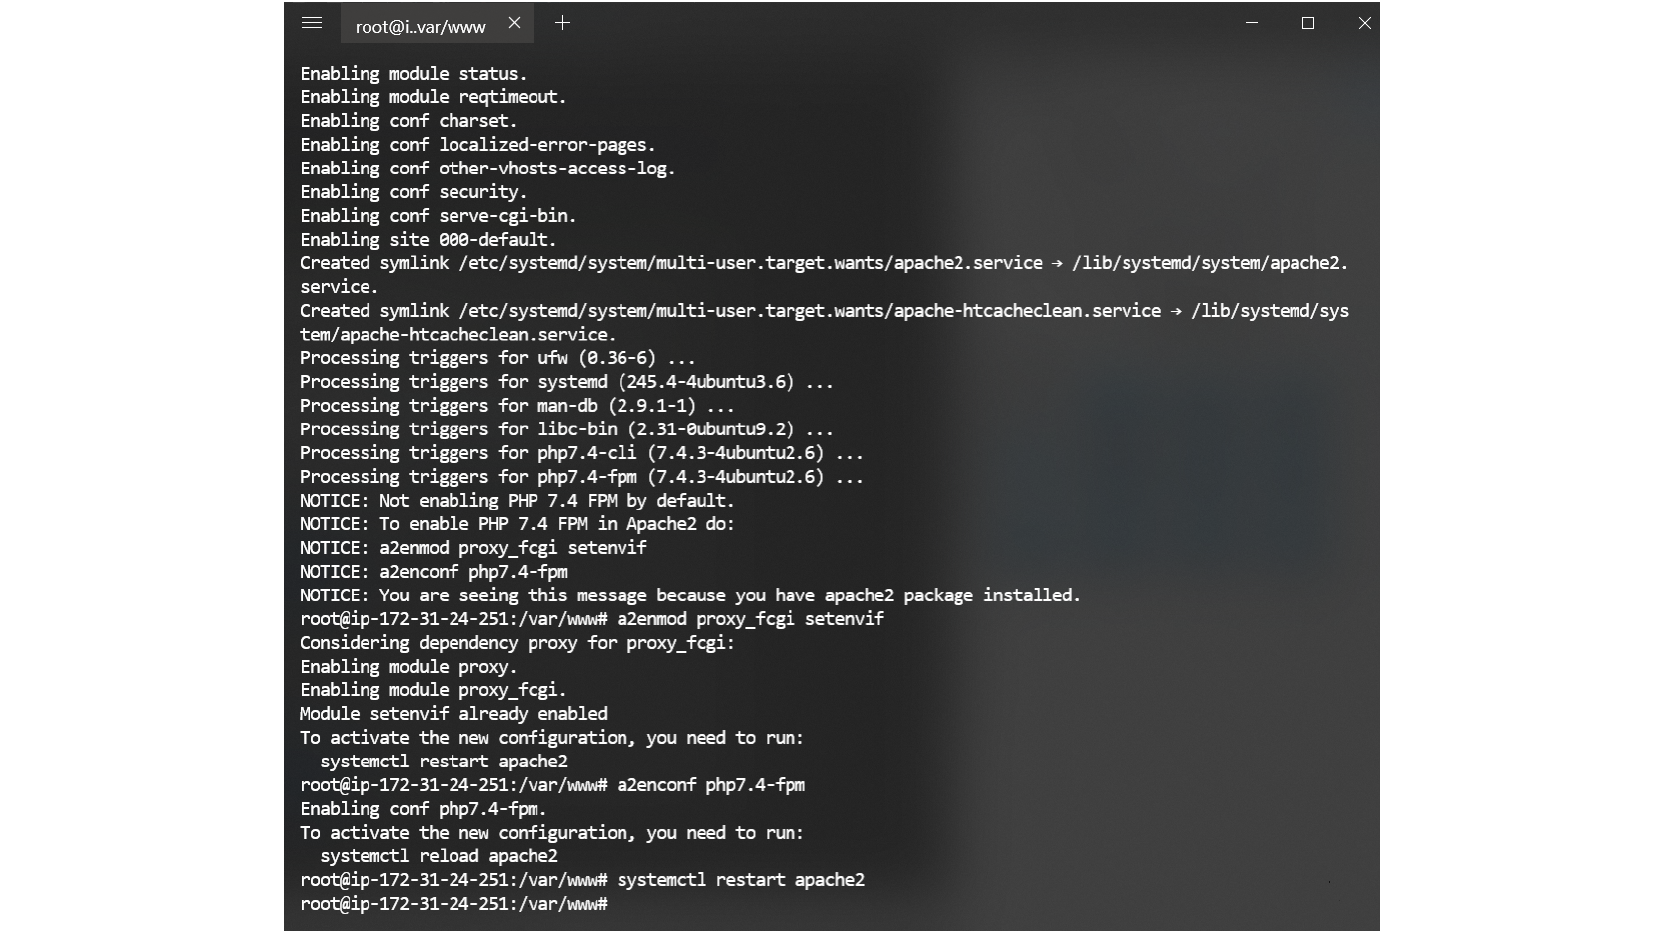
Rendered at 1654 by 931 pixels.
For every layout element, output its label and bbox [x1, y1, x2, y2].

picture [284, 2, 1380, 931]
